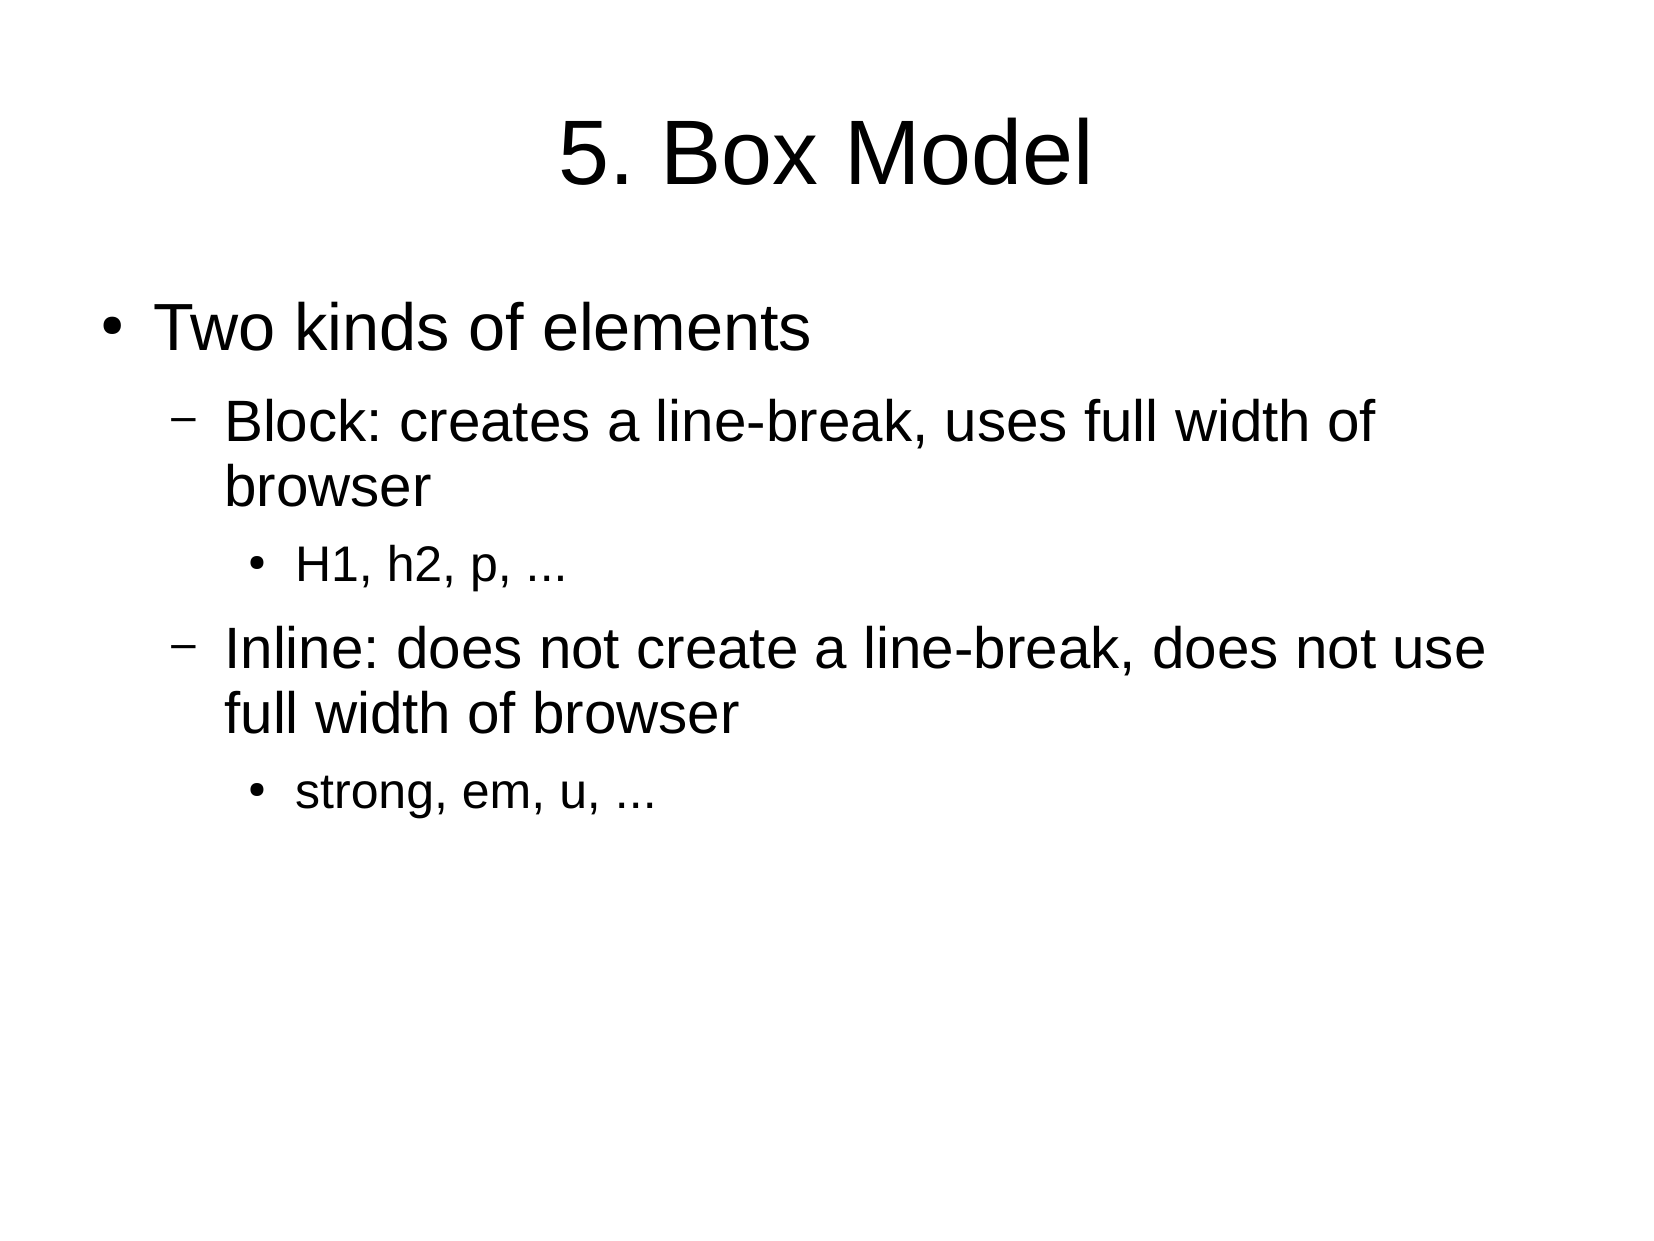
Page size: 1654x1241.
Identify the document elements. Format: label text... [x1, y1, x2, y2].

list Two kinds of elements Block: creates a line-break, uses full width of browser H1, h2, p, ... Inline: does not create a line-break, does not use full width of browser strong, em, u, ... [82, 290, 1571, 1010]
title 5. Box Model [82, 49, 1571, 257]
